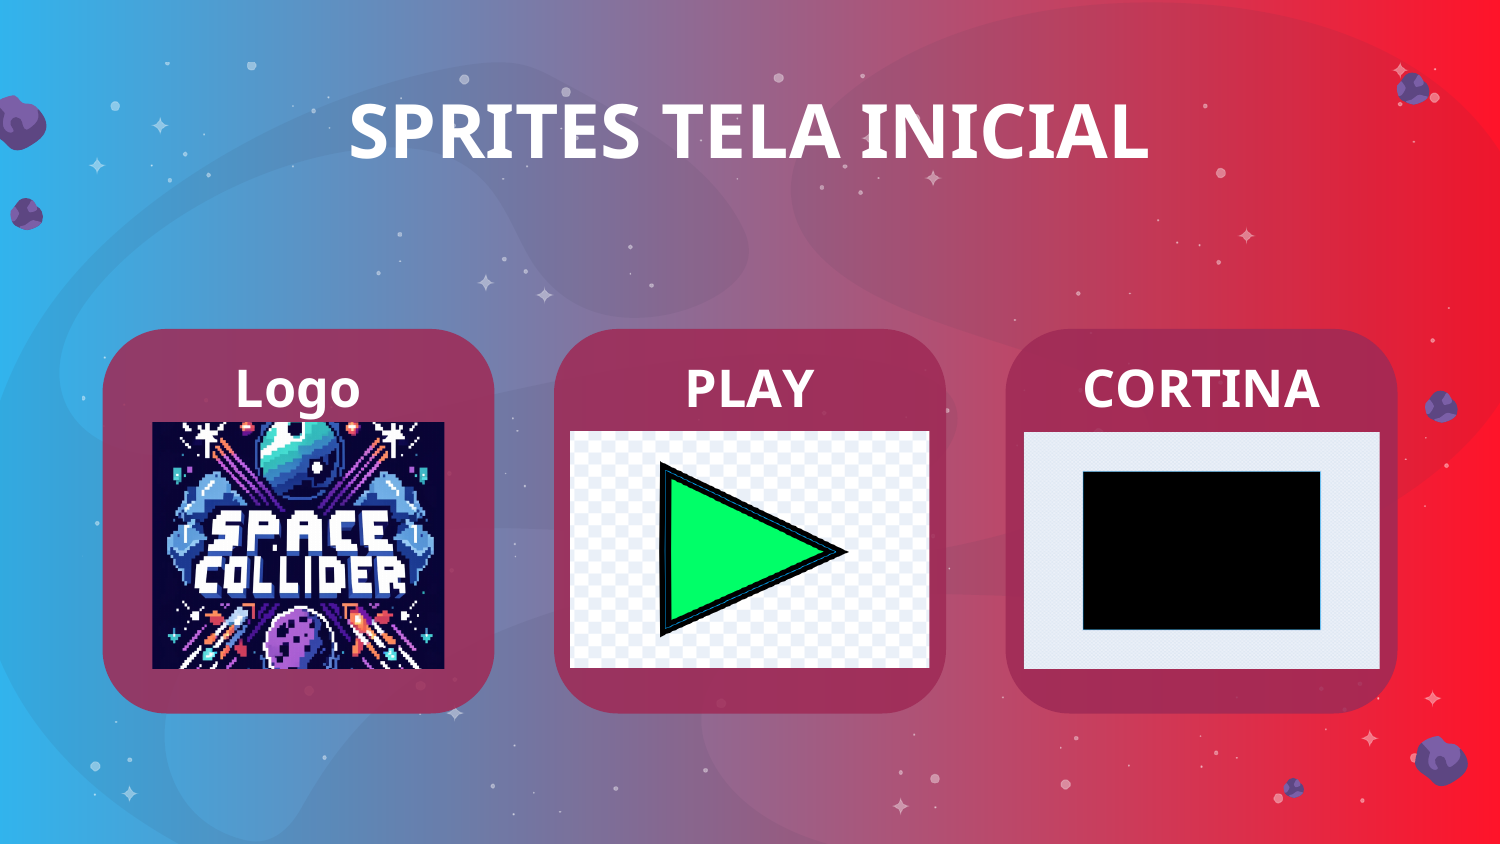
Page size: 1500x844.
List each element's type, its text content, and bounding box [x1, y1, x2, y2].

picture [152, 422, 445, 669]
title CORTINA [1021, 355, 1382, 412]
picture [1021, 432, 1382, 669]
title SPRITES TELA INICIAL [186, 83, 1314, 162]
picture [570, 431, 930, 668]
title PLAY [569, 355, 931, 412]
title Logo [118, 355, 479, 412]
